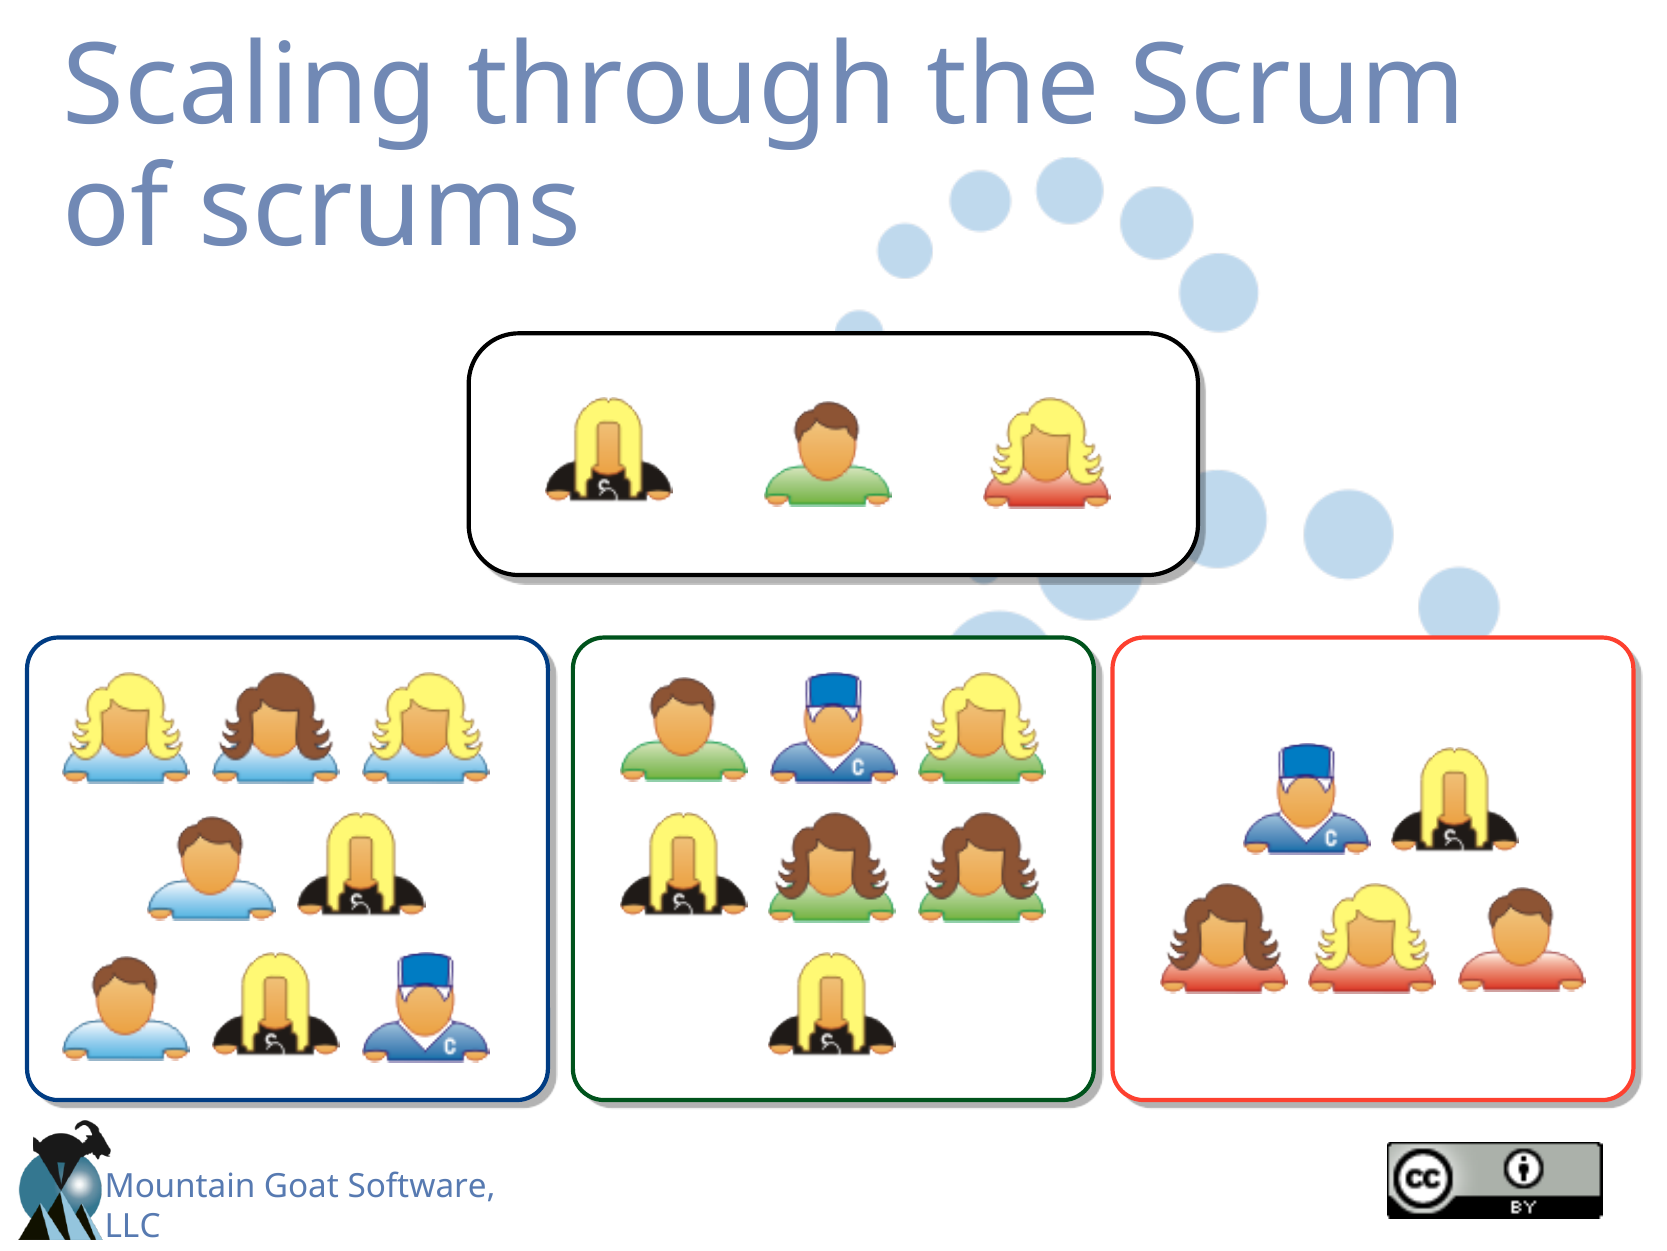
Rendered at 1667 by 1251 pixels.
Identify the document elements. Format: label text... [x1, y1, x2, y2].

picture [1160, 883, 1288, 994]
picture [770, 672, 898, 784]
picture [362, 952, 490, 1063]
picture [362, 672, 490, 784]
picture [918, 812, 1046, 923]
picture [18, 1120, 111, 1240]
picture [764, 401, 892, 507]
text_box [468, 333, 1198, 576]
text_box [27, 637, 548, 1101]
text_box [572, 637, 1094, 1101]
picture [1458, 887, 1586, 992]
picture [212, 672, 340, 784]
picture [835, 319, 1563, 1096]
title Scaling through the Scrum of scrums [56, 18, 1609, 319]
picture [918, 672, 1046, 784]
picture [62, 956, 190, 1061]
picture [297, 812, 426, 923]
picture [620, 677, 748, 782]
picture [768, 952, 896, 1063]
picture [147, 816, 276, 921]
picture [212, 952, 340, 1063]
picture [768, 812, 896, 923]
picture [545, 397, 673, 509]
picture [62, 672, 190, 784]
picture [983, 397, 1111, 509]
picture [1308, 883, 1436, 994]
text_box [1112, 637, 1634, 1101]
picture [1387, 1142, 1603, 1219]
picture [1243, 743, 1371, 855]
picture [1391, 747, 1519, 859]
picture [620, 812, 748, 923]
